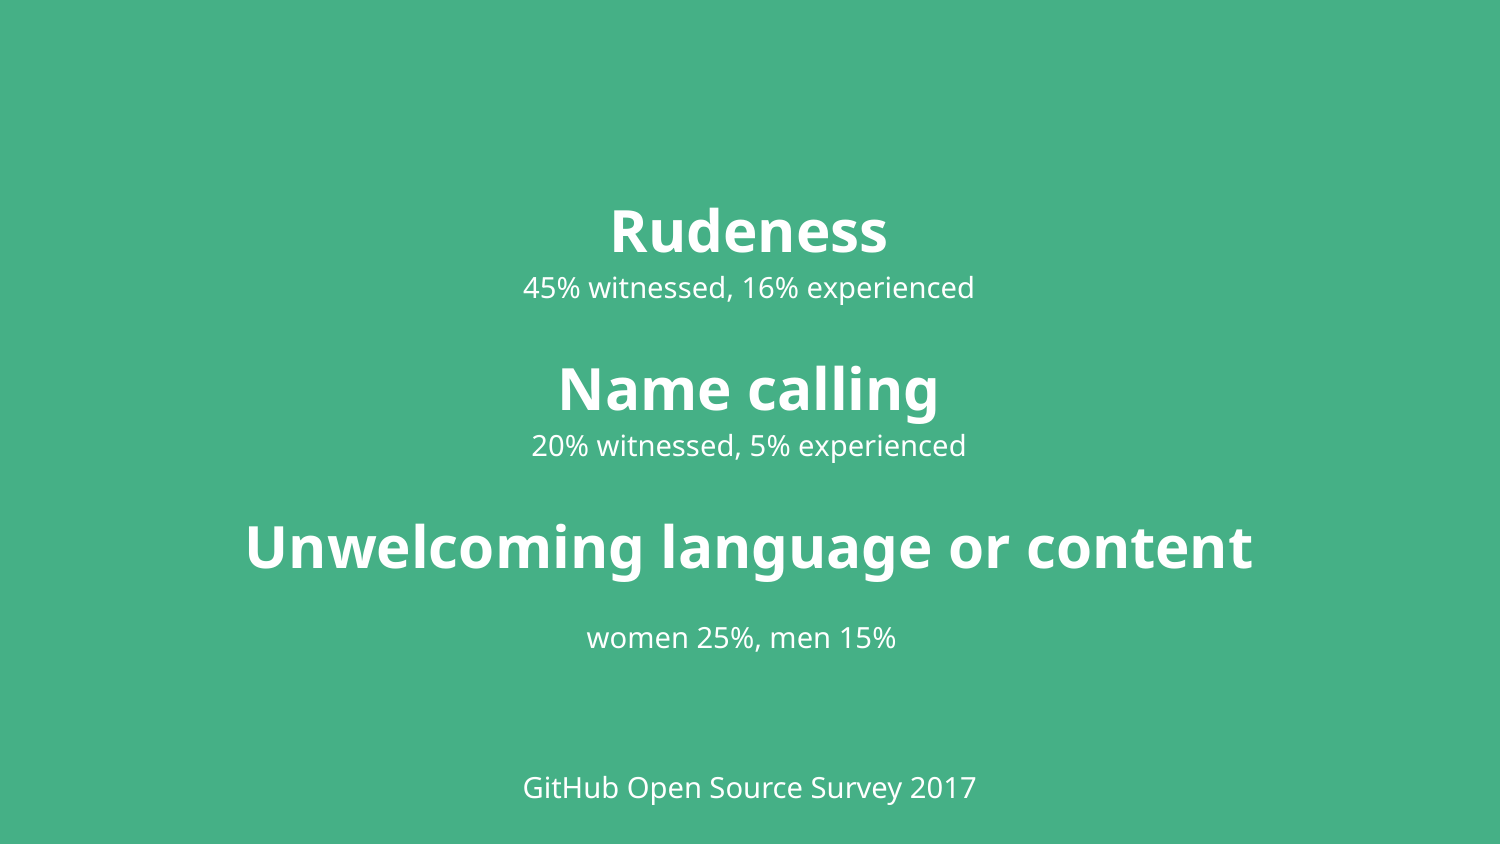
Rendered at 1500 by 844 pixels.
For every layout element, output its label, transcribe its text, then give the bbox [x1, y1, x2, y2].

list Rudeness 45% witnessed, 16% experienced Name calling 20% witnessed, 5% experienced Unwelcoming language or content women 25%, men 15% [20, 0, 1478, 844]
text_box GitHub Open Source Survey 2017 [51, 749, 1449, 814]
